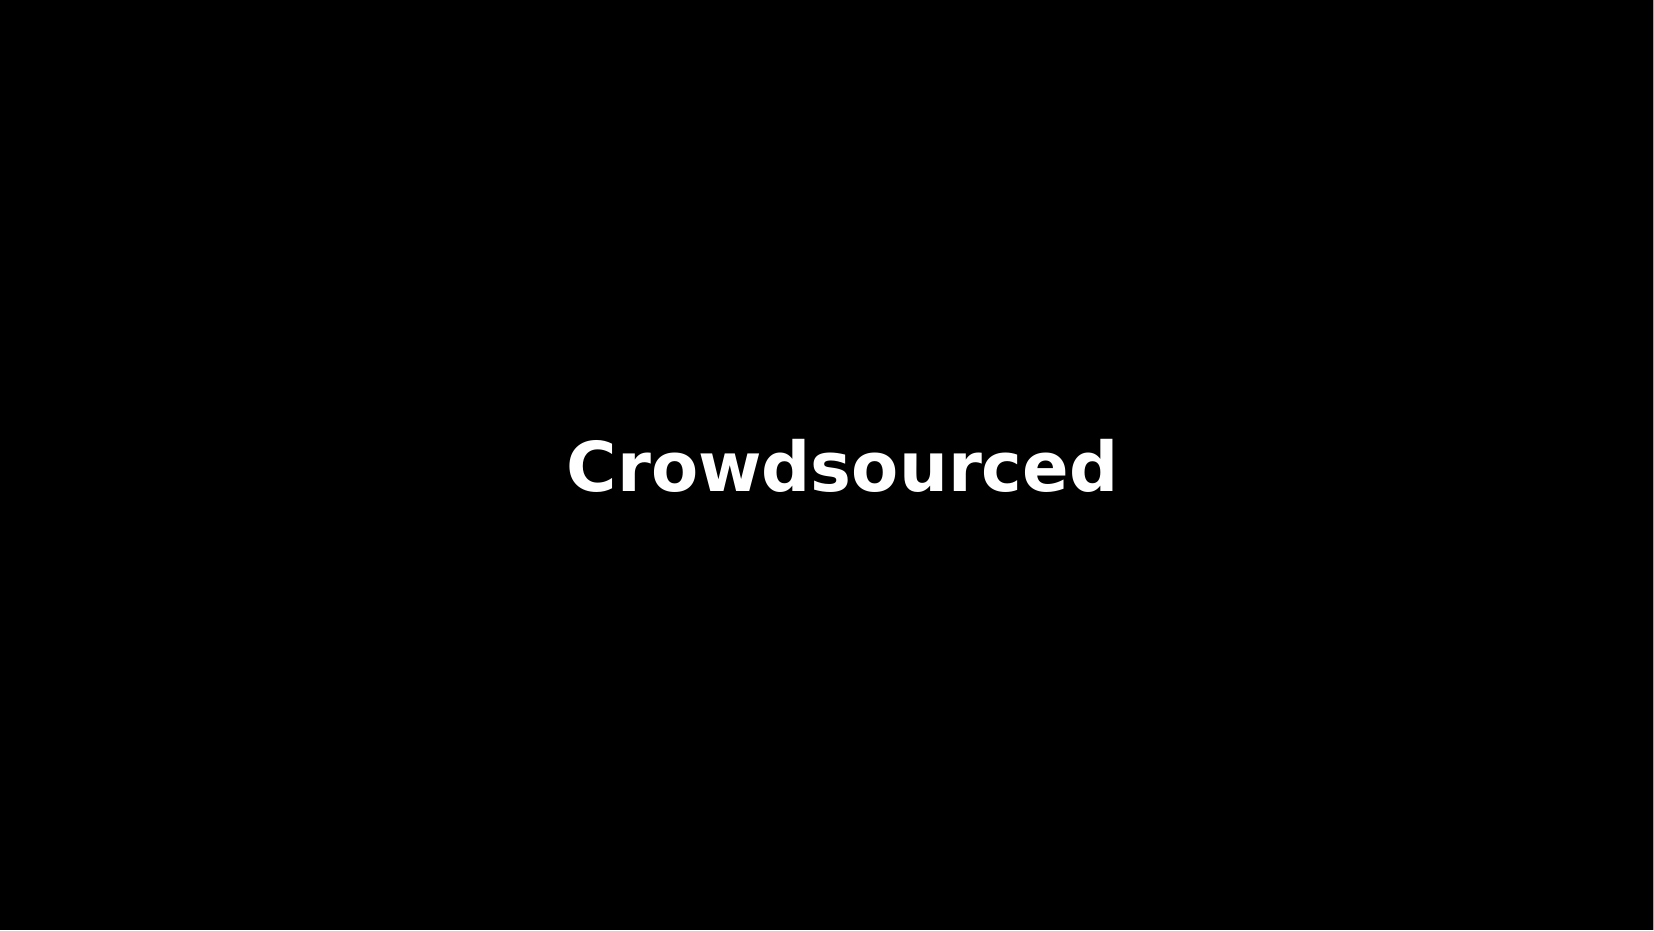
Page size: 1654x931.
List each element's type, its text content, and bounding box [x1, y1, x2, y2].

title Crowdsourced [566, 387, 1170, 548]
